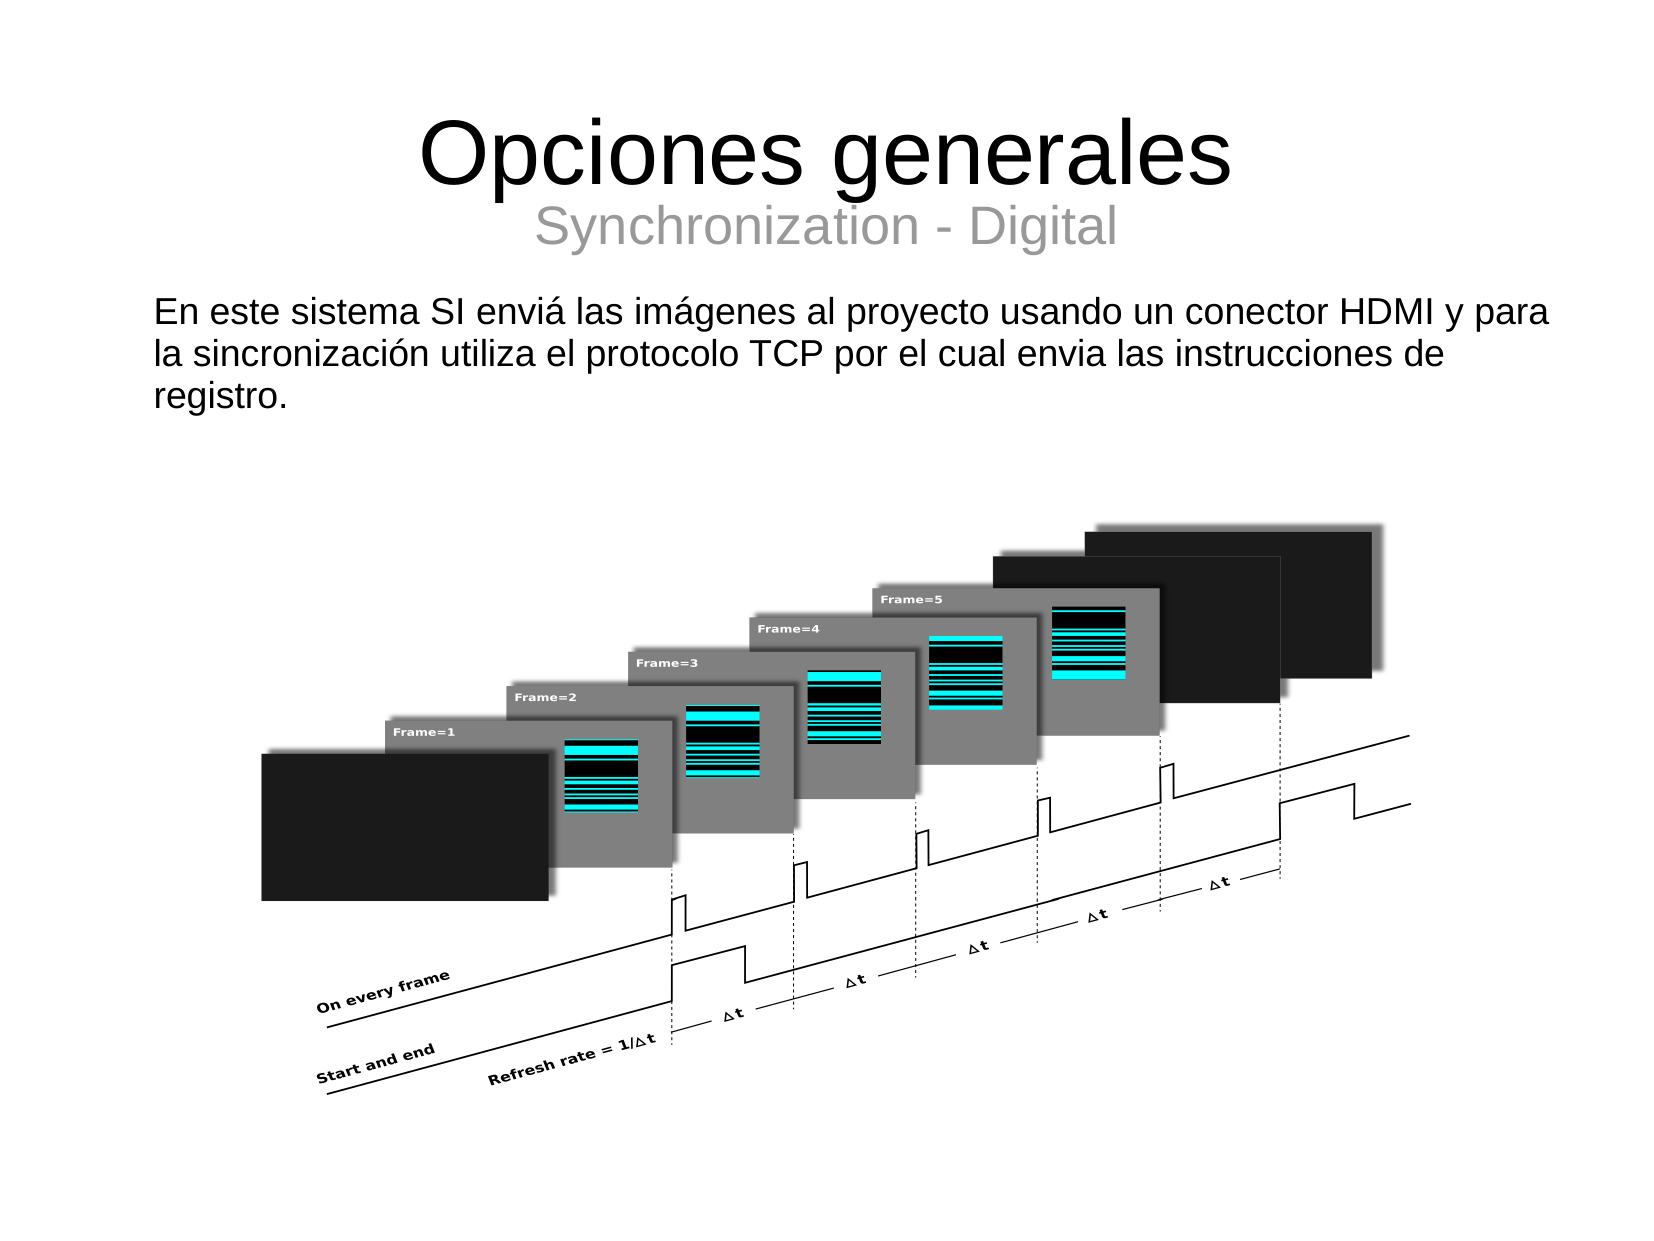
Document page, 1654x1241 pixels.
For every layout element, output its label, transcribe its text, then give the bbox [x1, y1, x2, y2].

title Synchronization - Digital [82, 195, 1572, 257]
list En este sistema SI enviá las imágenes al proyecto usando un conector HDMI y para la sincronización utiliza el protocolo TCP por el cual envia las instrucciones de registro. [82, 290, 1571, 601]
title Opciones generales [82, 49, 1571, 195]
picture [240, 509, 1412, 1095]
